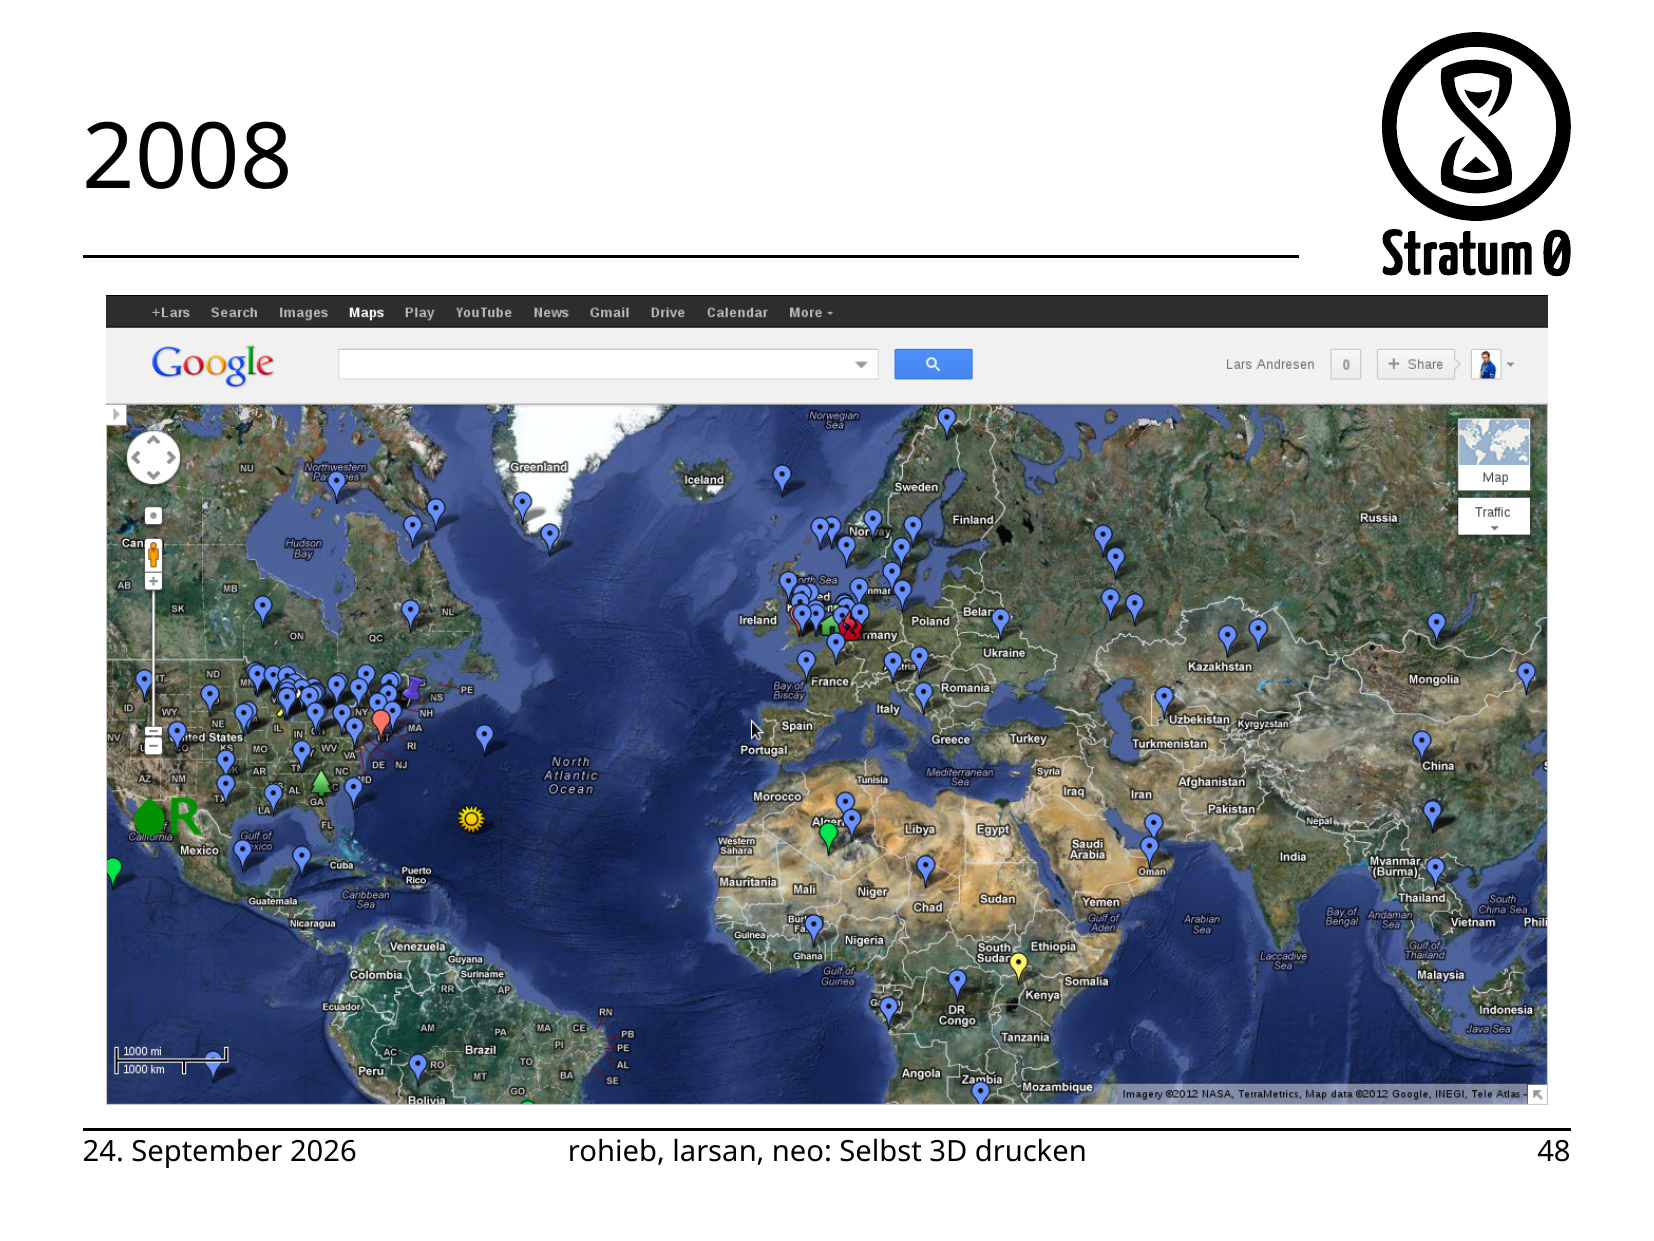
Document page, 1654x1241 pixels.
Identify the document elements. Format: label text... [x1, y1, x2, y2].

title 2008 [82, 49, 1300, 257]
picture [106, 295, 1548, 1106]
